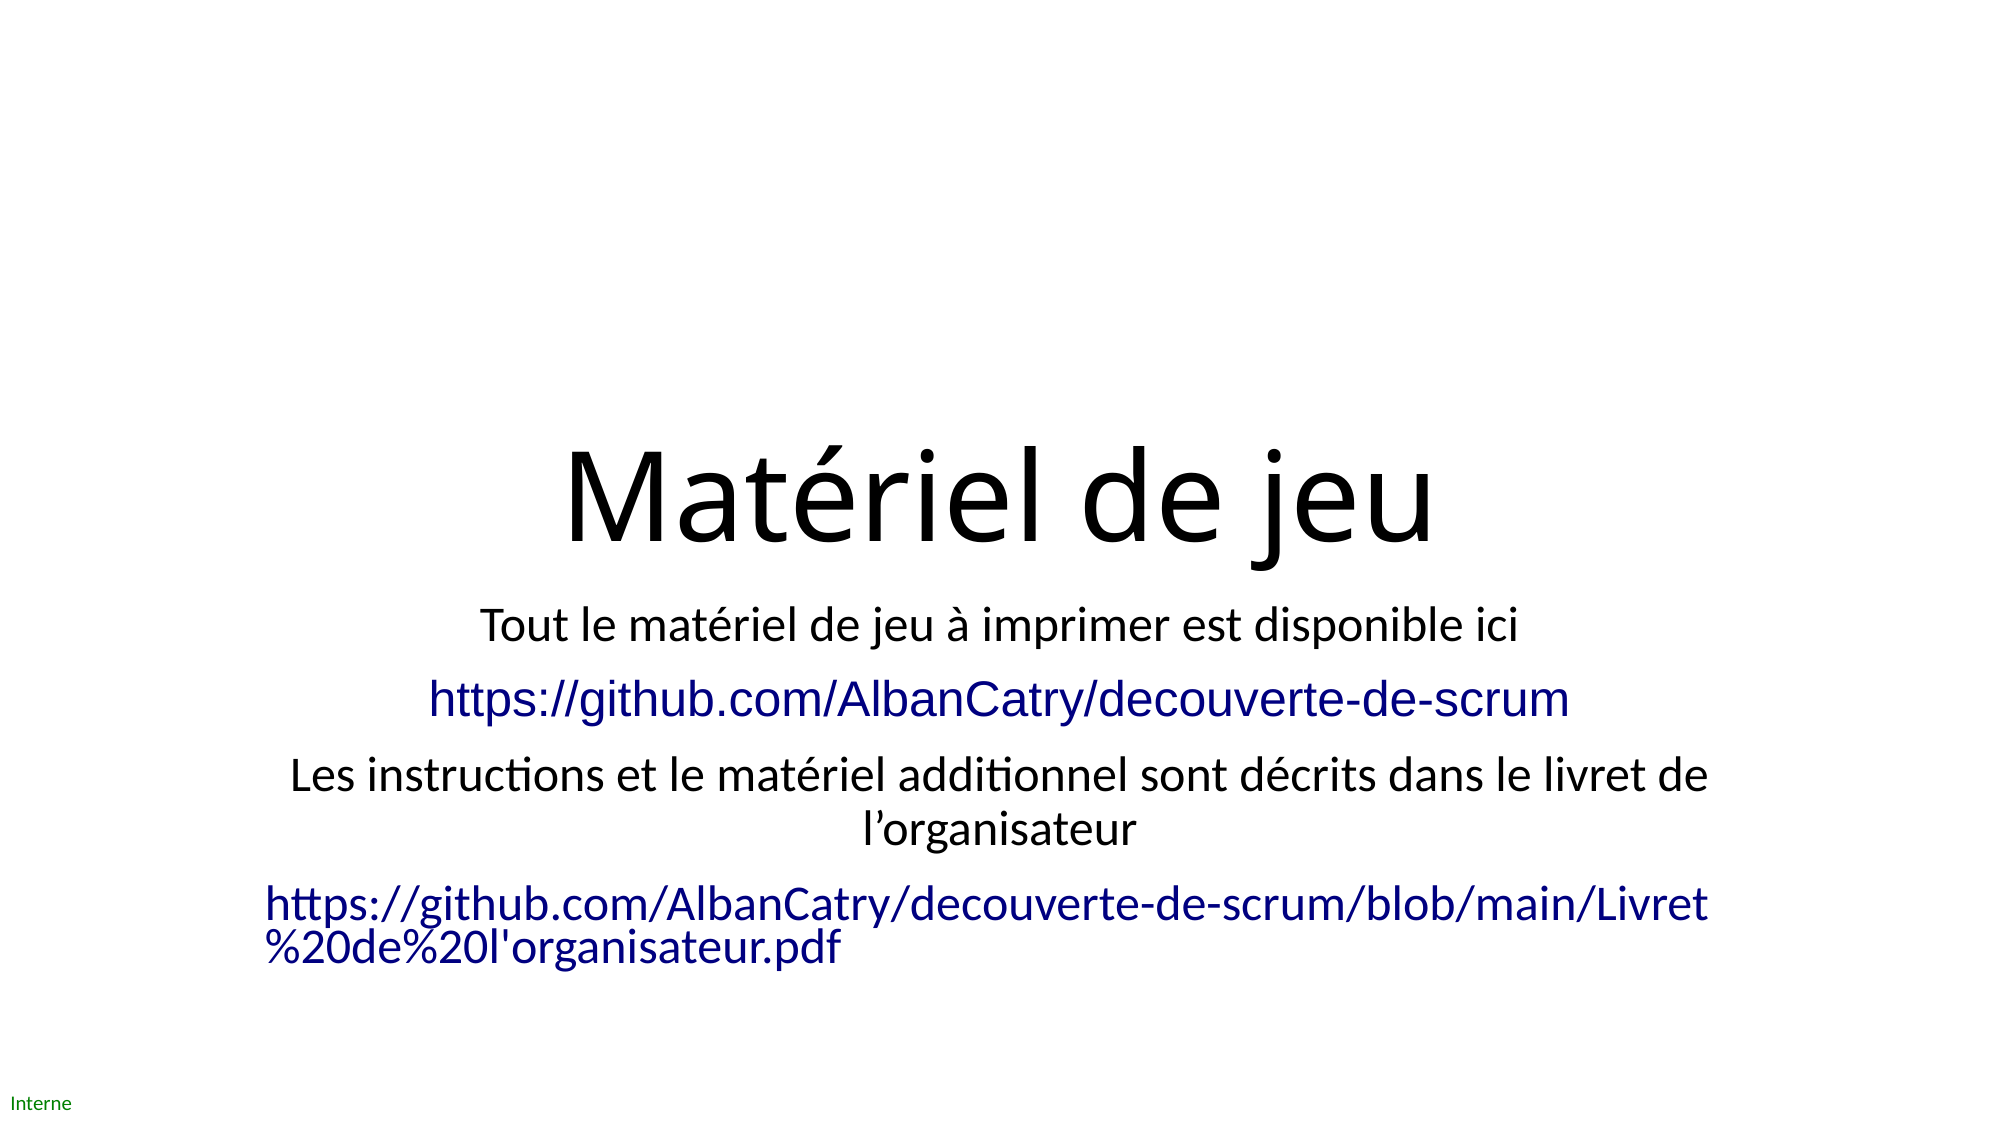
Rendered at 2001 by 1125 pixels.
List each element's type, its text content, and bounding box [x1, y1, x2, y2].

title Matériel de jeu [249, 184, 1750, 576]
subtitle Tout le matériel de jeu à imprimer est disponible ici https://github.com/AlbanCatry/decouverte-de-scrum Les instructions et le matériel additionnel sont décrits dans le livret de l’organisateur https://github.com/AlbanCatry/decouverte-de-scrum/blob/main/Livret%20de%20l'organisateur.pdf [249, 590, 1750, 863]
